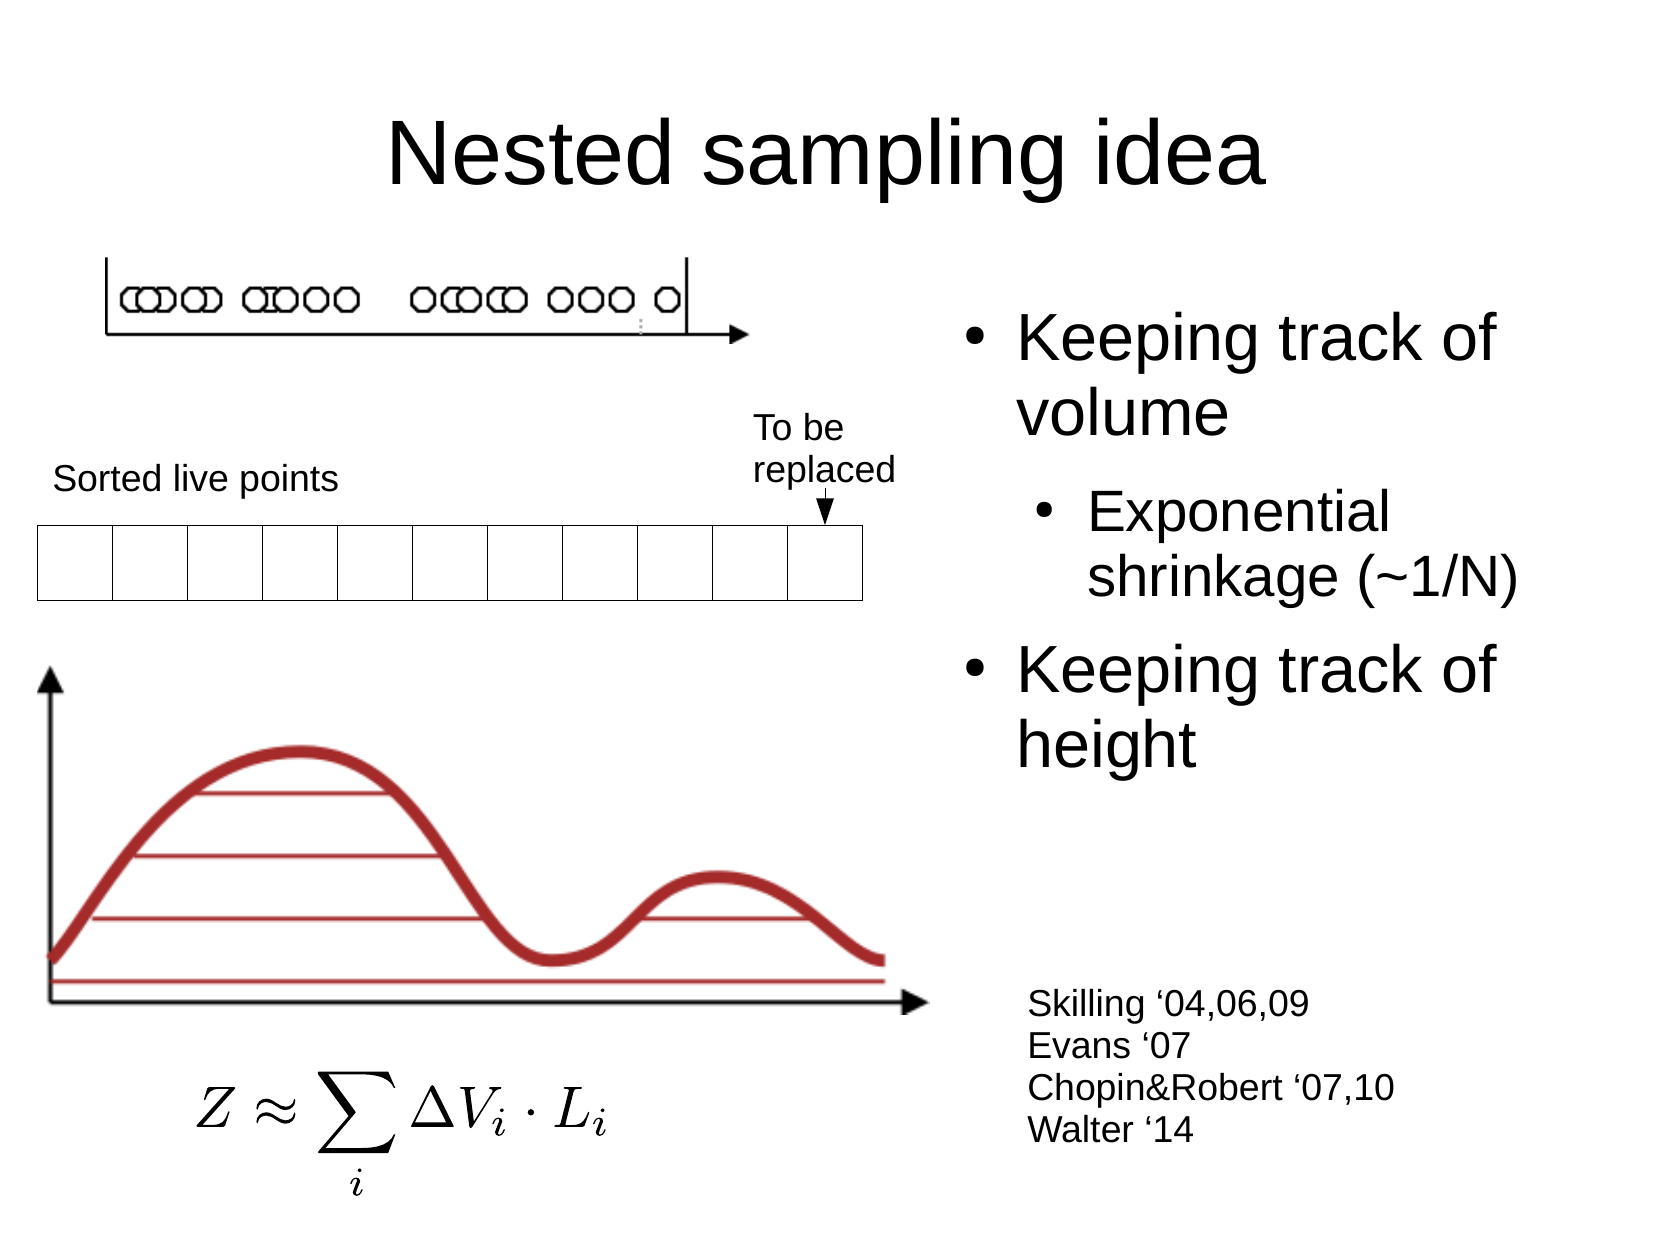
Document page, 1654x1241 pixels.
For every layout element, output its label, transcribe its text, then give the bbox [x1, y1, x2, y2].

text_box [193, 1065, 608, 1196]
text_box Sorted live points [37, 450, 451, 507]
text_box Skilling ‘04,06,09 Evans ‘07 Chopin&Robert ‘07,10 Walter ‘14 [1012, 975, 1651, 1201]
text_box To be replaced [738, 398, 964, 582]
picture [37, 664, 930, 1015]
picture [105, 256, 751, 344]
title Nested sampling idea [82, 49, 1571, 257]
list Keeping track of volume Exponential shrinkage (~1/N) Keeping track of height [945, 300, 1654, 1013]
text_box [37, 525, 863, 601]
